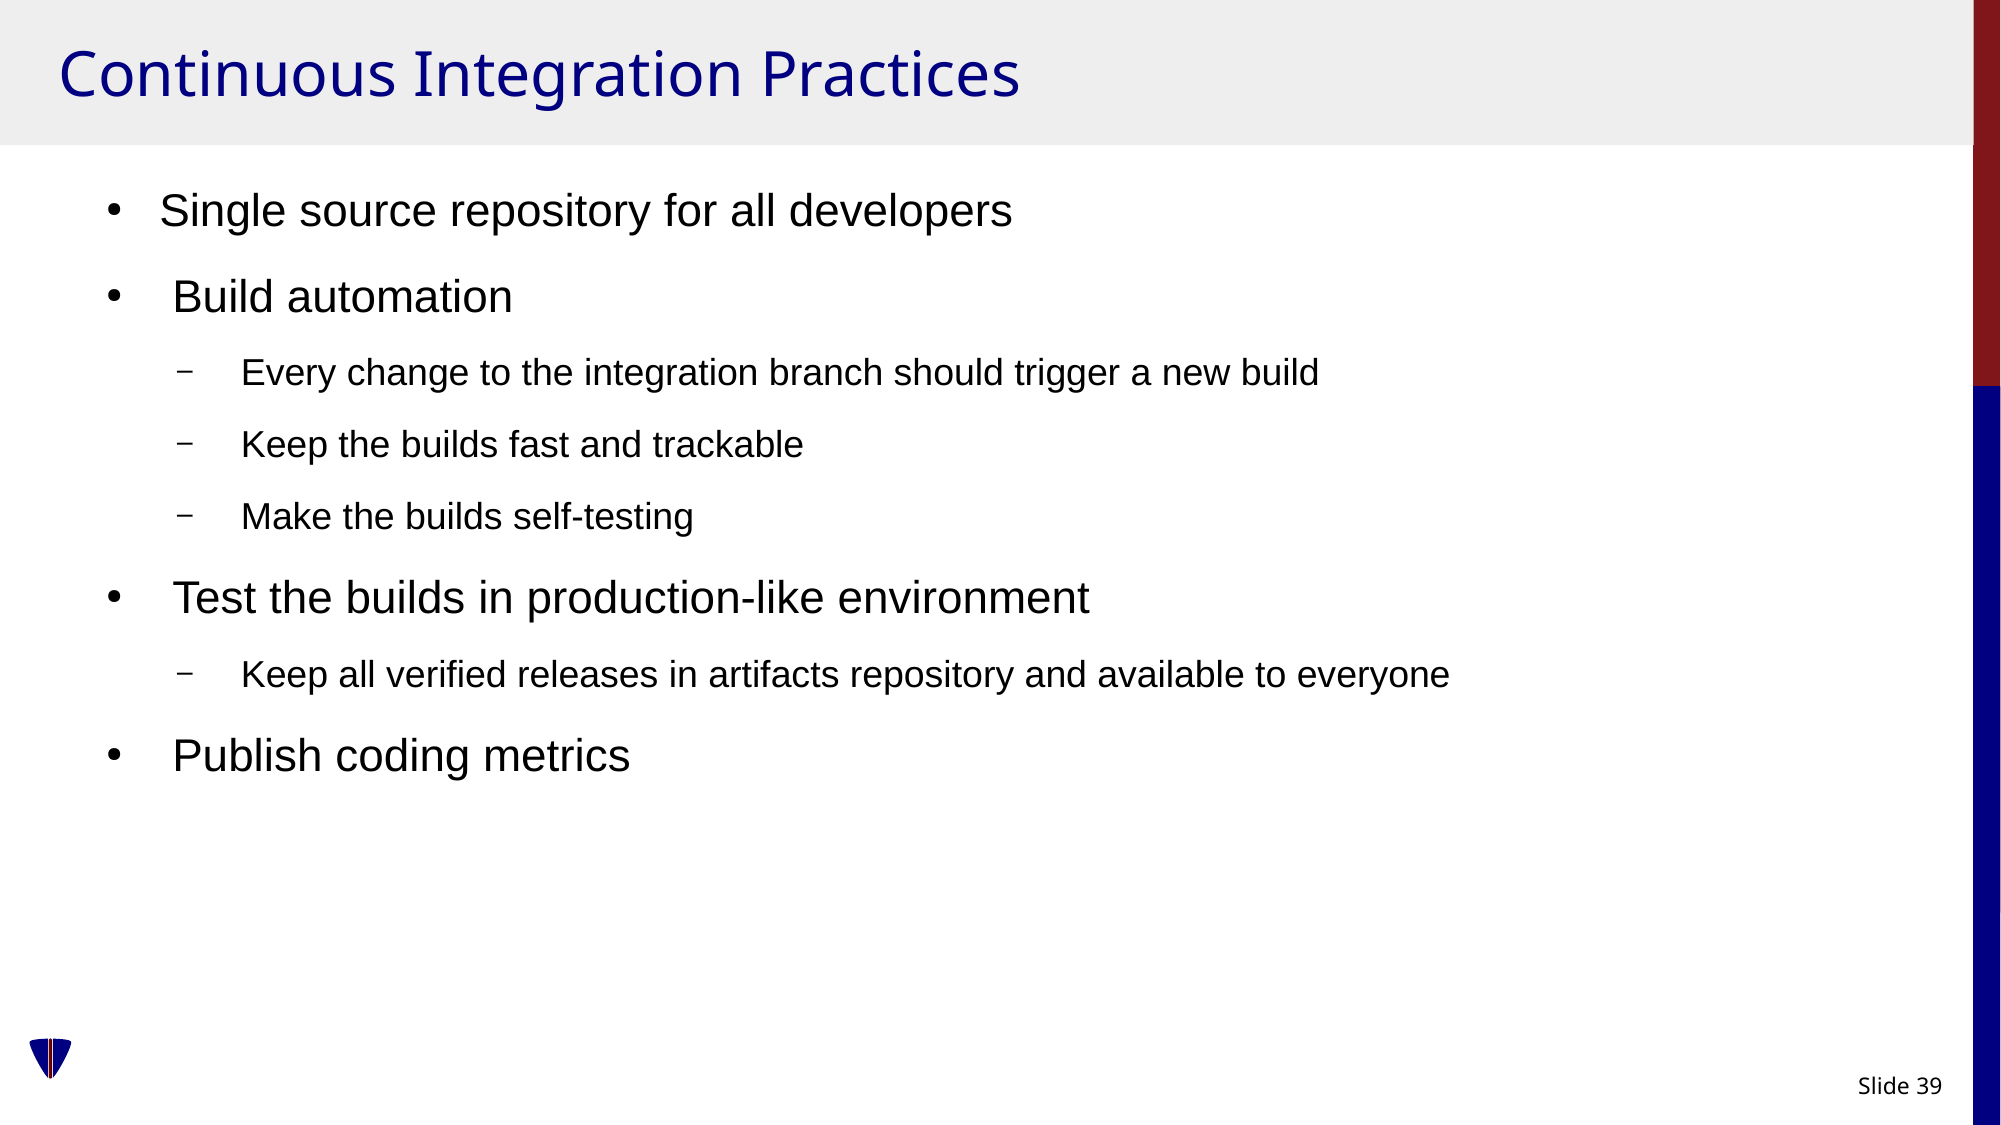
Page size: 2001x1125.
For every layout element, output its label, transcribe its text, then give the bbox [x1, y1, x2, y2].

list Single source repository for all developers Build automation Every change to the integration branch should trigger a new build Keep the builds fast and trackable Make the builds self-testing Test the builds in production-like environment Keep all verified releases in artifacts repository and available to everyone Publish coding metrics [88, 177, 1873, 1034]
title Continuous Integration Practices [0, 0, 1974, 146]
